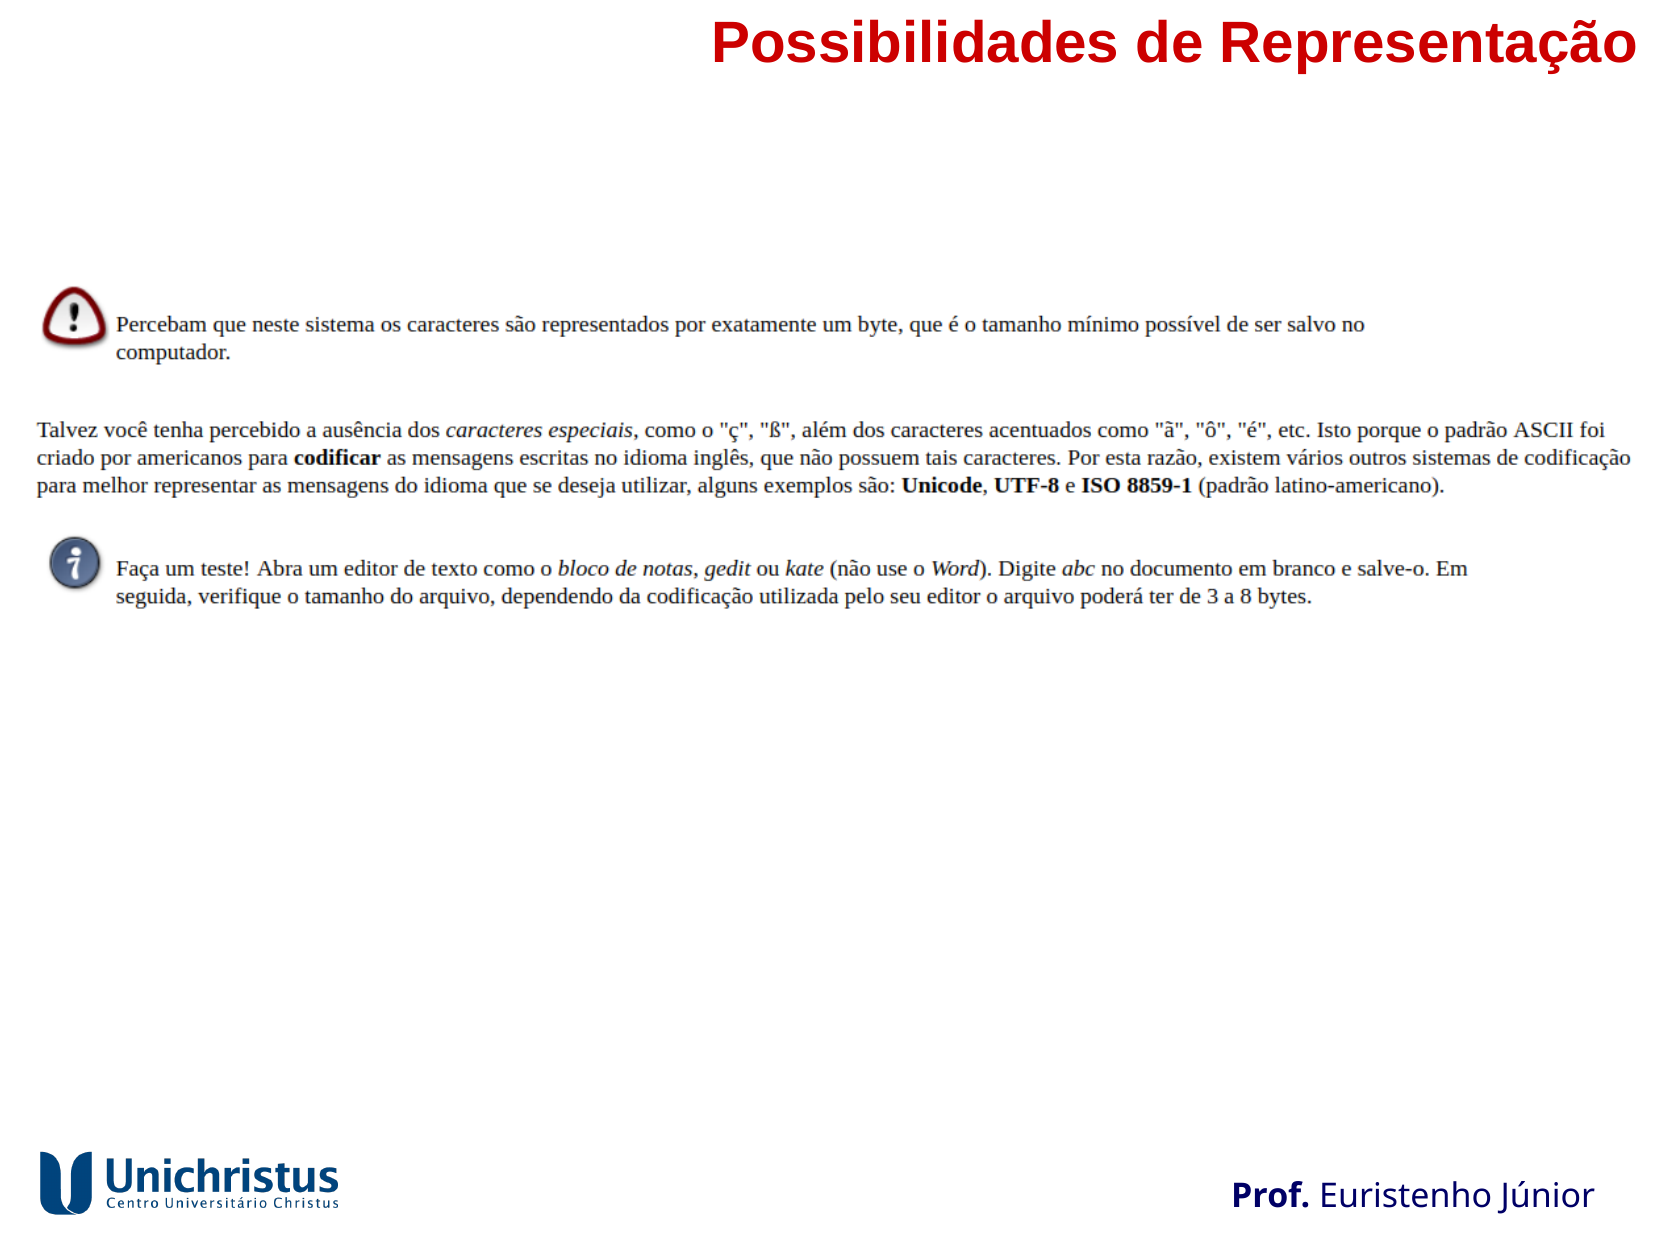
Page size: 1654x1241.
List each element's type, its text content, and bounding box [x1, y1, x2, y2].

picture [35, 1148, 343, 1217]
text_box Prof. Euristenho Júnior [1216, 1163, 1654, 1224]
picture [23, 271, 1642, 622]
text_box Possibilidades de Representação [696, 2, 1654, 83]
